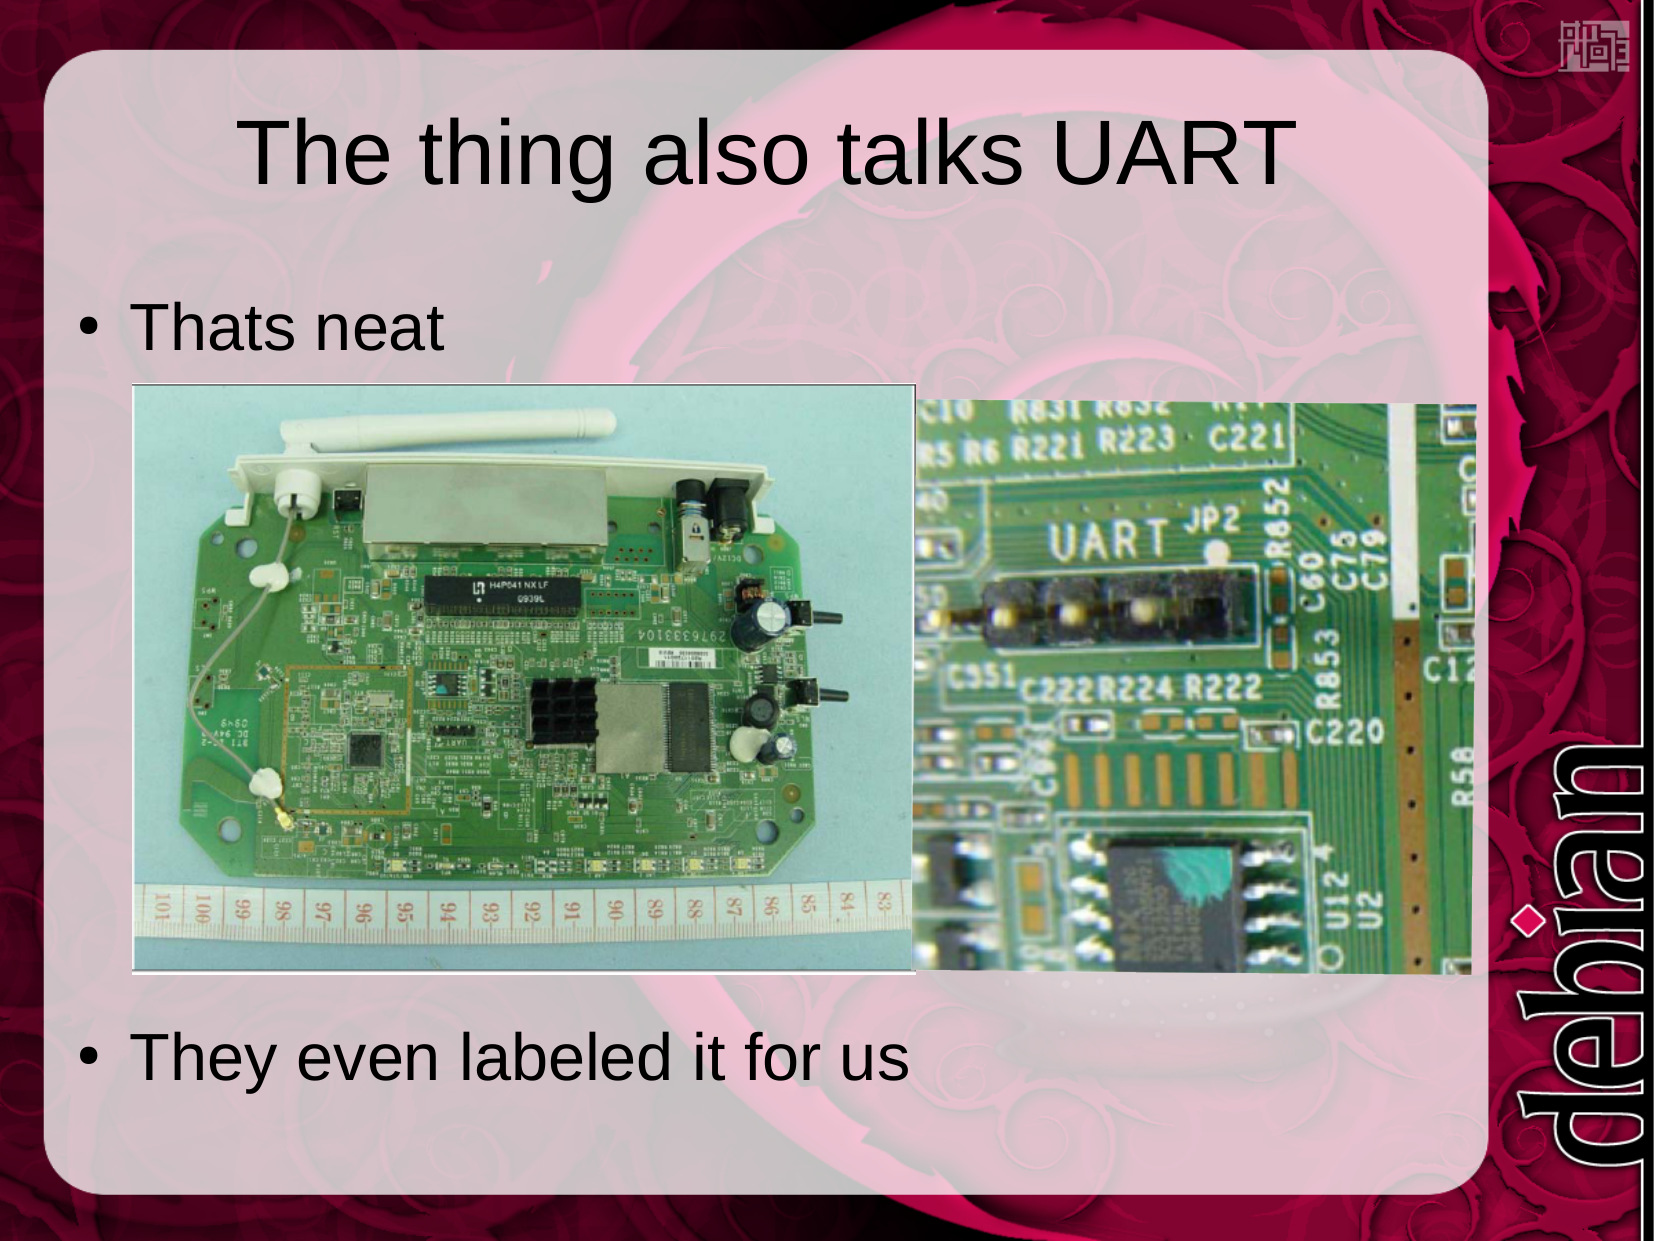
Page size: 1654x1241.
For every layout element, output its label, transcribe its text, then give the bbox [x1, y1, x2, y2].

title The thing also talks UART [59, 49, 1477, 257]
picture [0, 0, 1654, 1241]
list Thats neat They even labeled it for us [59, 290, 1477, 1109]
